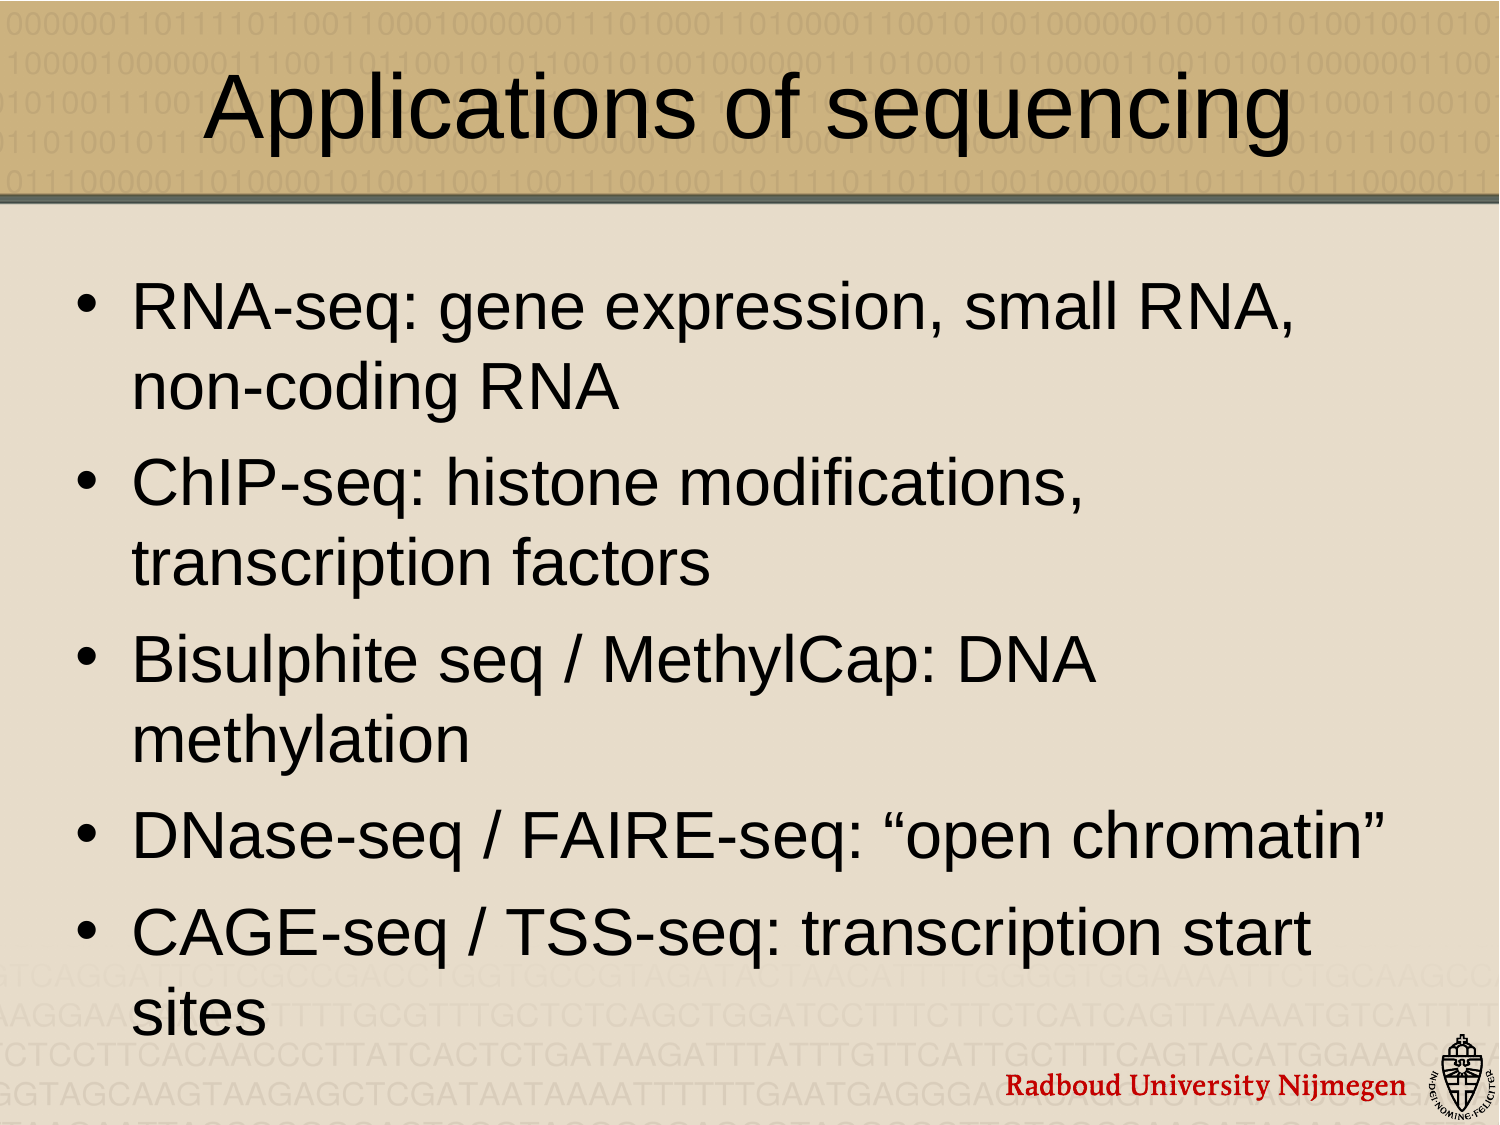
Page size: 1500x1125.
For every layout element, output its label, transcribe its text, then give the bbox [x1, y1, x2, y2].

title Applications of sequencing [75, 7, 1425, 196]
picture [0, 1, 1500, 1125]
list RNA-seq: gene expression, small RNA, non-coding RNA ChIP-seq: histone modifications, transcription factors Bisulphite seq / MethylCap: DNA methylation DNase-seq / FAIRE-seq: “open chromatin” CAGE-seq / TSS-seq: transcription start sites [75, 262, 1426, 1049]
